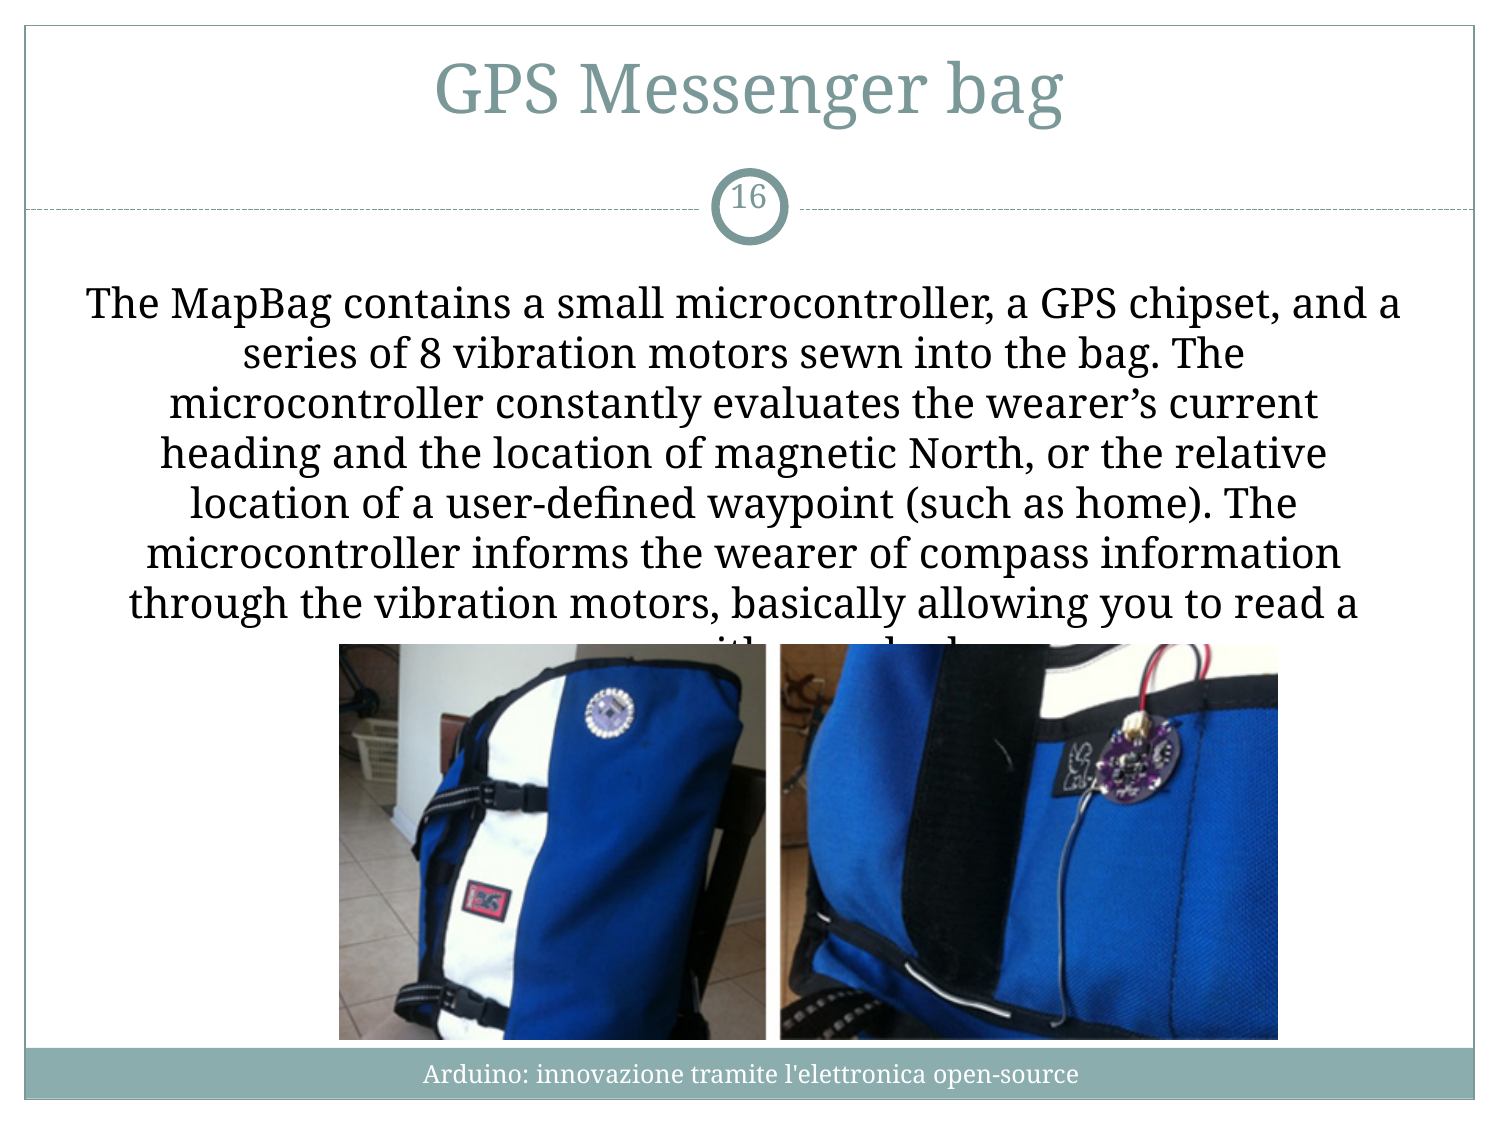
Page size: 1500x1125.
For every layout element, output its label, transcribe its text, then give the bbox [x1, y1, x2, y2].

text_box The MapBag contains a small microcontroller, a GPS chipset, and a series of 8 vibration motors sewn into the bag. The microcontroller constantly evaluates the wearer’s current heading and the location of magnetic North, or the relative location of a user-defined waypoint (such as home). The microcontroller informs the wearer of compass information through the vibration motors, basically allowing you to read a compass with your body. [70, 269, 1418, 685]
picture [339, 644, 1278, 1040]
title GPS Messenger bag [49, 37, 1450, 162]
footer Arduino: innovazione tramite l'elettronica open-source [50, 1051, 1454, 1112]
slide_number <numero> [715, 168, 791, 241]
